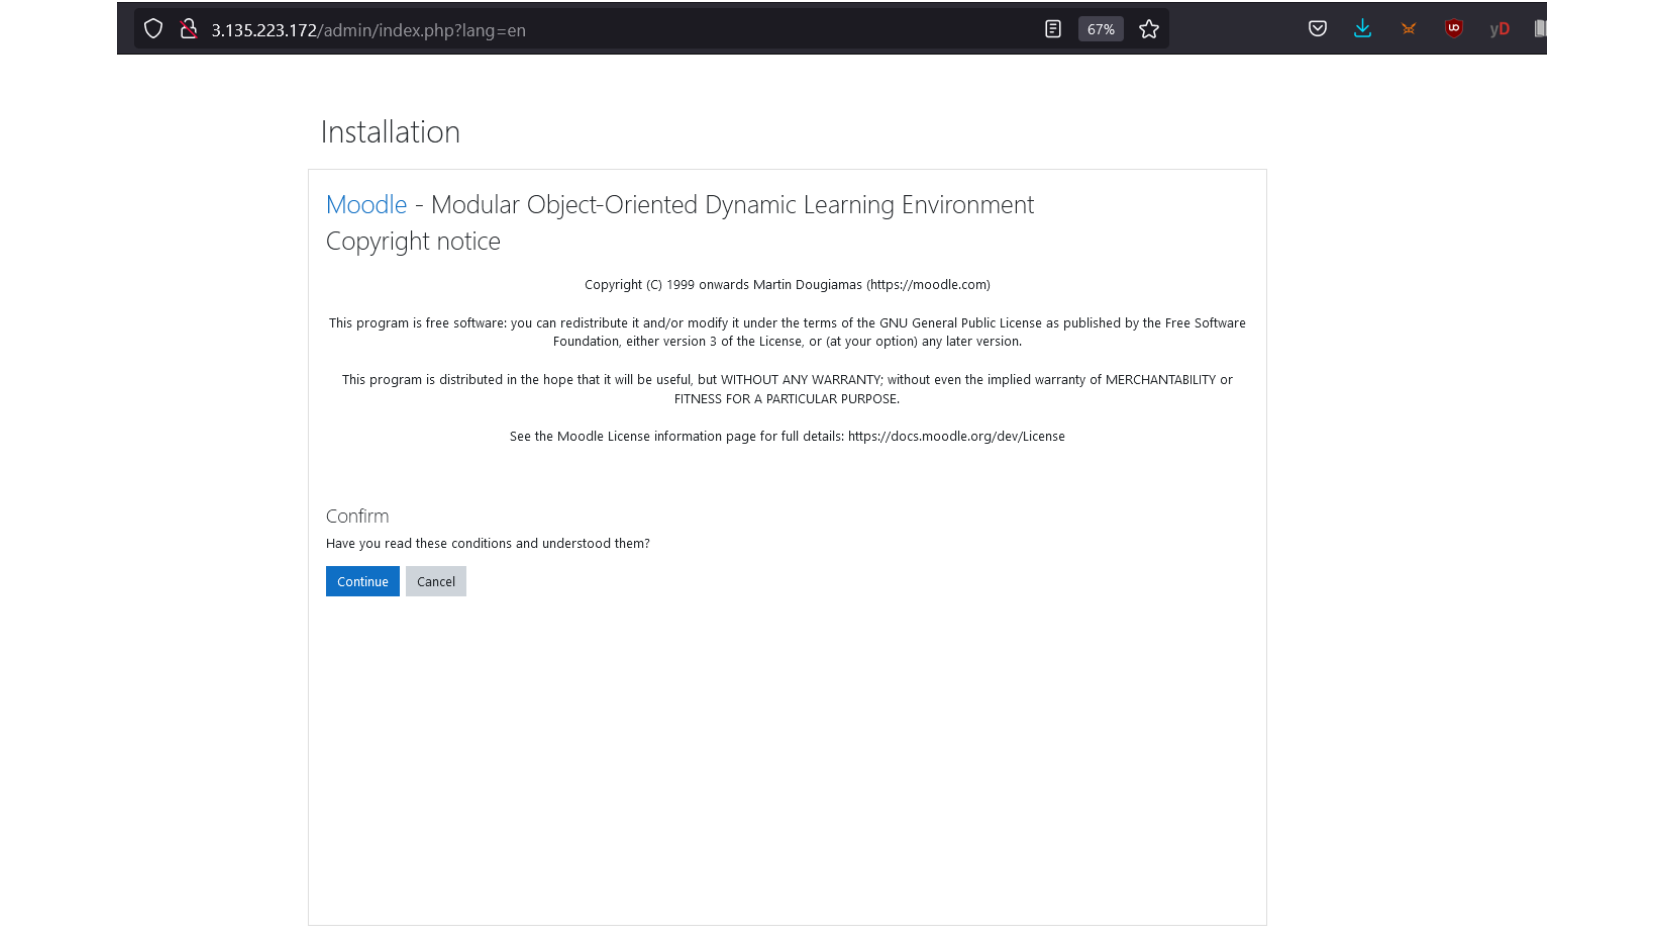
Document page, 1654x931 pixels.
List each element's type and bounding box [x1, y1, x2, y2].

picture [117, 2, 1547, 931]
